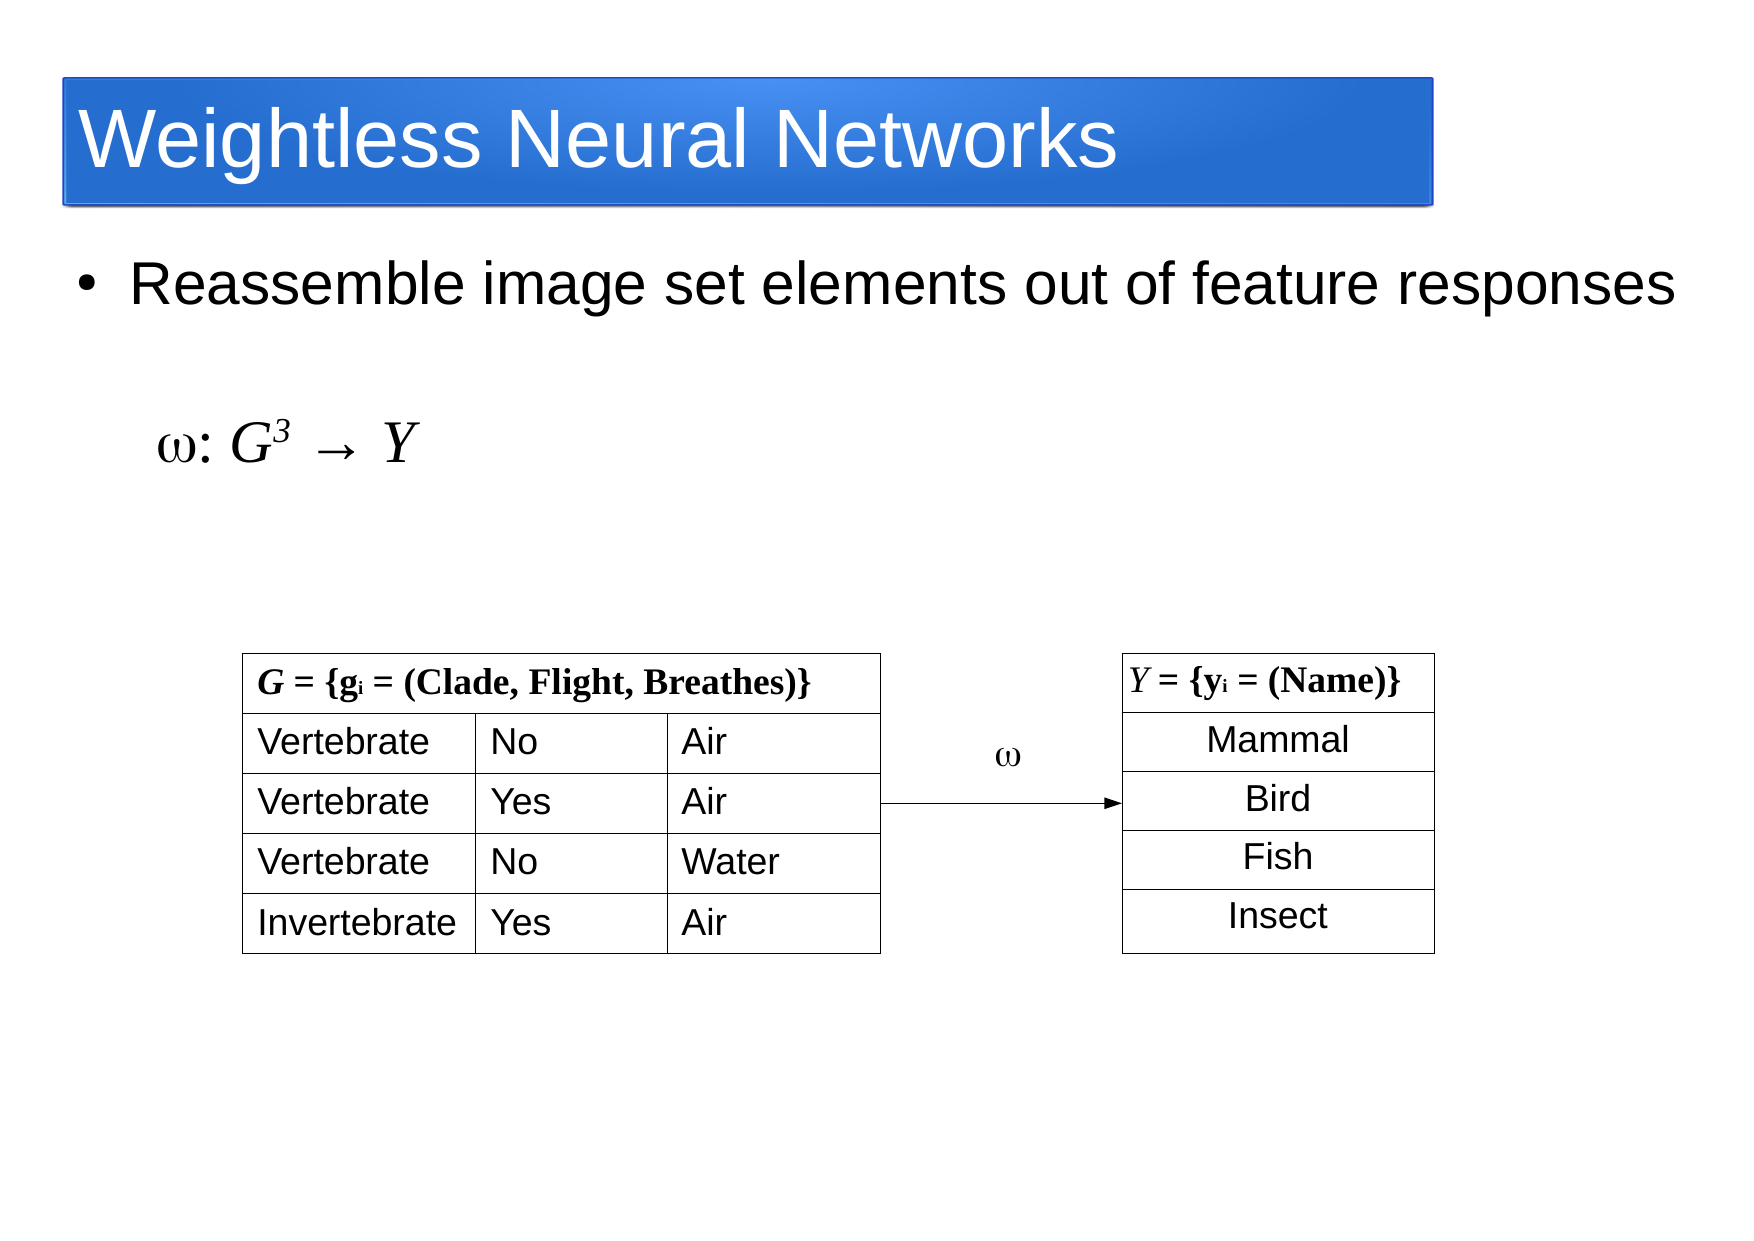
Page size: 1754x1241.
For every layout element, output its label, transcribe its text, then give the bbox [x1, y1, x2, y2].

table_cell Air [668, 774, 880, 833]
table_header G = {gi = (Clade, Flight, Breathes)} [243, 654, 880, 713]
table_cell Insect [1123, 890, 1434, 953]
picture [58, 77, 1439, 209]
title Weightless Neural Networks [78, 80, 1429, 198]
table_cell Vertebrate [243, 834, 475, 893]
table_cell Invertebrate [243, 894, 475, 953]
table_cell Vertebrate [243, 774, 475, 833]
table_cell Mammal [1123, 713, 1434, 771]
table_cell Vertebrate [243, 714, 475, 773]
text_box w: G3 → Y [141, 401, 431, 496]
list Reassemble image set elements out of feature responses [58, 249, 1696, 354]
table_header Y = {yi = (Name)} [1123, 654, 1434, 712]
table_cell Yes [476, 894, 667, 953]
table_cell Yes [476, 774, 667, 833]
text_box w [979, 731, 1037, 799]
table_cell No [476, 834, 667, 893]
table_cell Bird [1123, 772, 1434, 830]
table_cell Air [668, 894, 880, 953]
table_cell Fish [1123, 831, 1434, 889]
table_cell Water [668, 834, 880, 893]
table_cell No [476, 714, 667, 773]
table_cell Air [668, 714, 880, 773]
